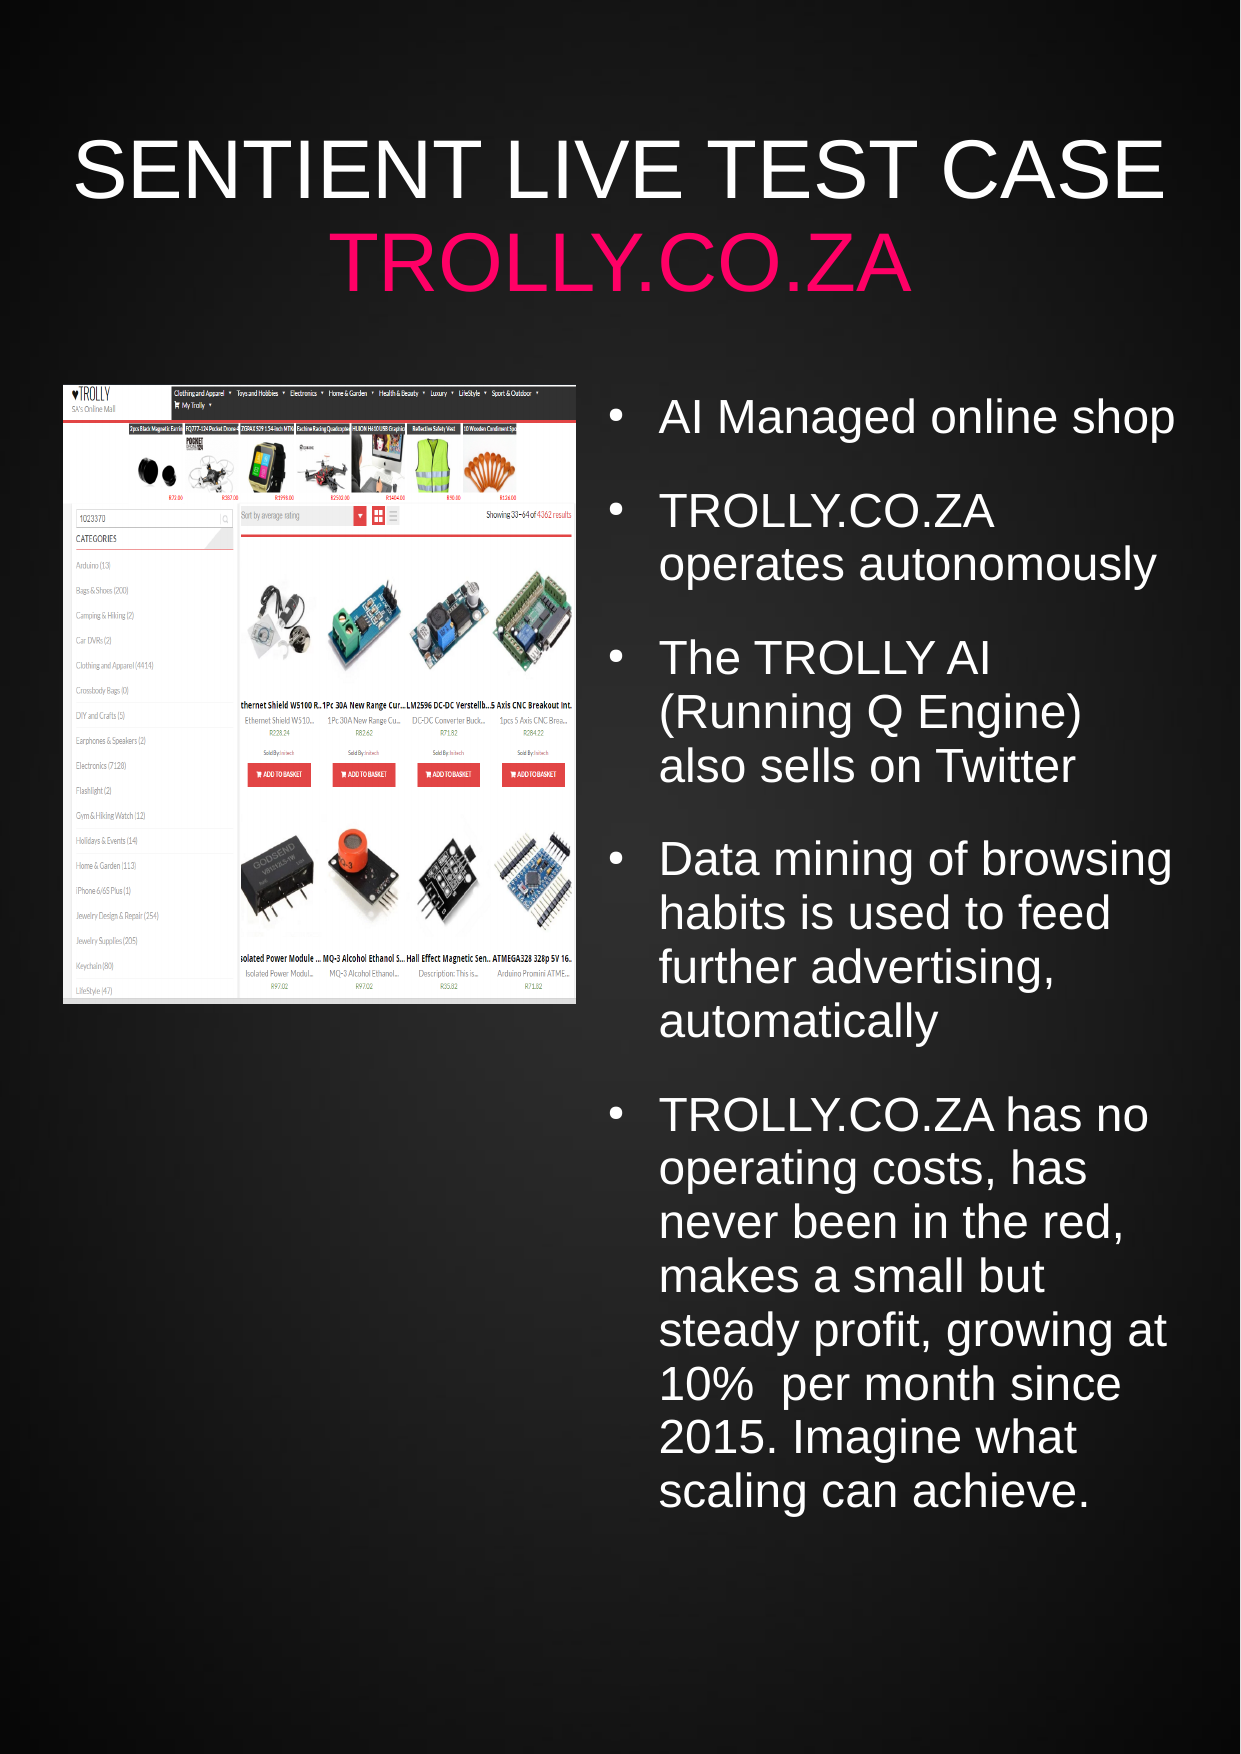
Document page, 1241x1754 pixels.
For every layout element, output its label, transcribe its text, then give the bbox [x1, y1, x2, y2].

picture [0, 0, 1241, 1754]
list AI Managed online shop TROLLY.CO.ZA operates autonomously The TROLLY AI (Running Q Engine) also sells on Twitter Data mining of browsing habits is used to feed further advertising, automatically TROLLY.CO.ZA has no operating costs, has never been in the red, makes a small but steady profit, growing at 10% per month since 2015. Imagine what scaling can achieve. [590, 389, 1182, 1607]
title SENTIENT LIVE TEST CASE TROLLY.CO.ZA [62, 69, 1179, 363]
